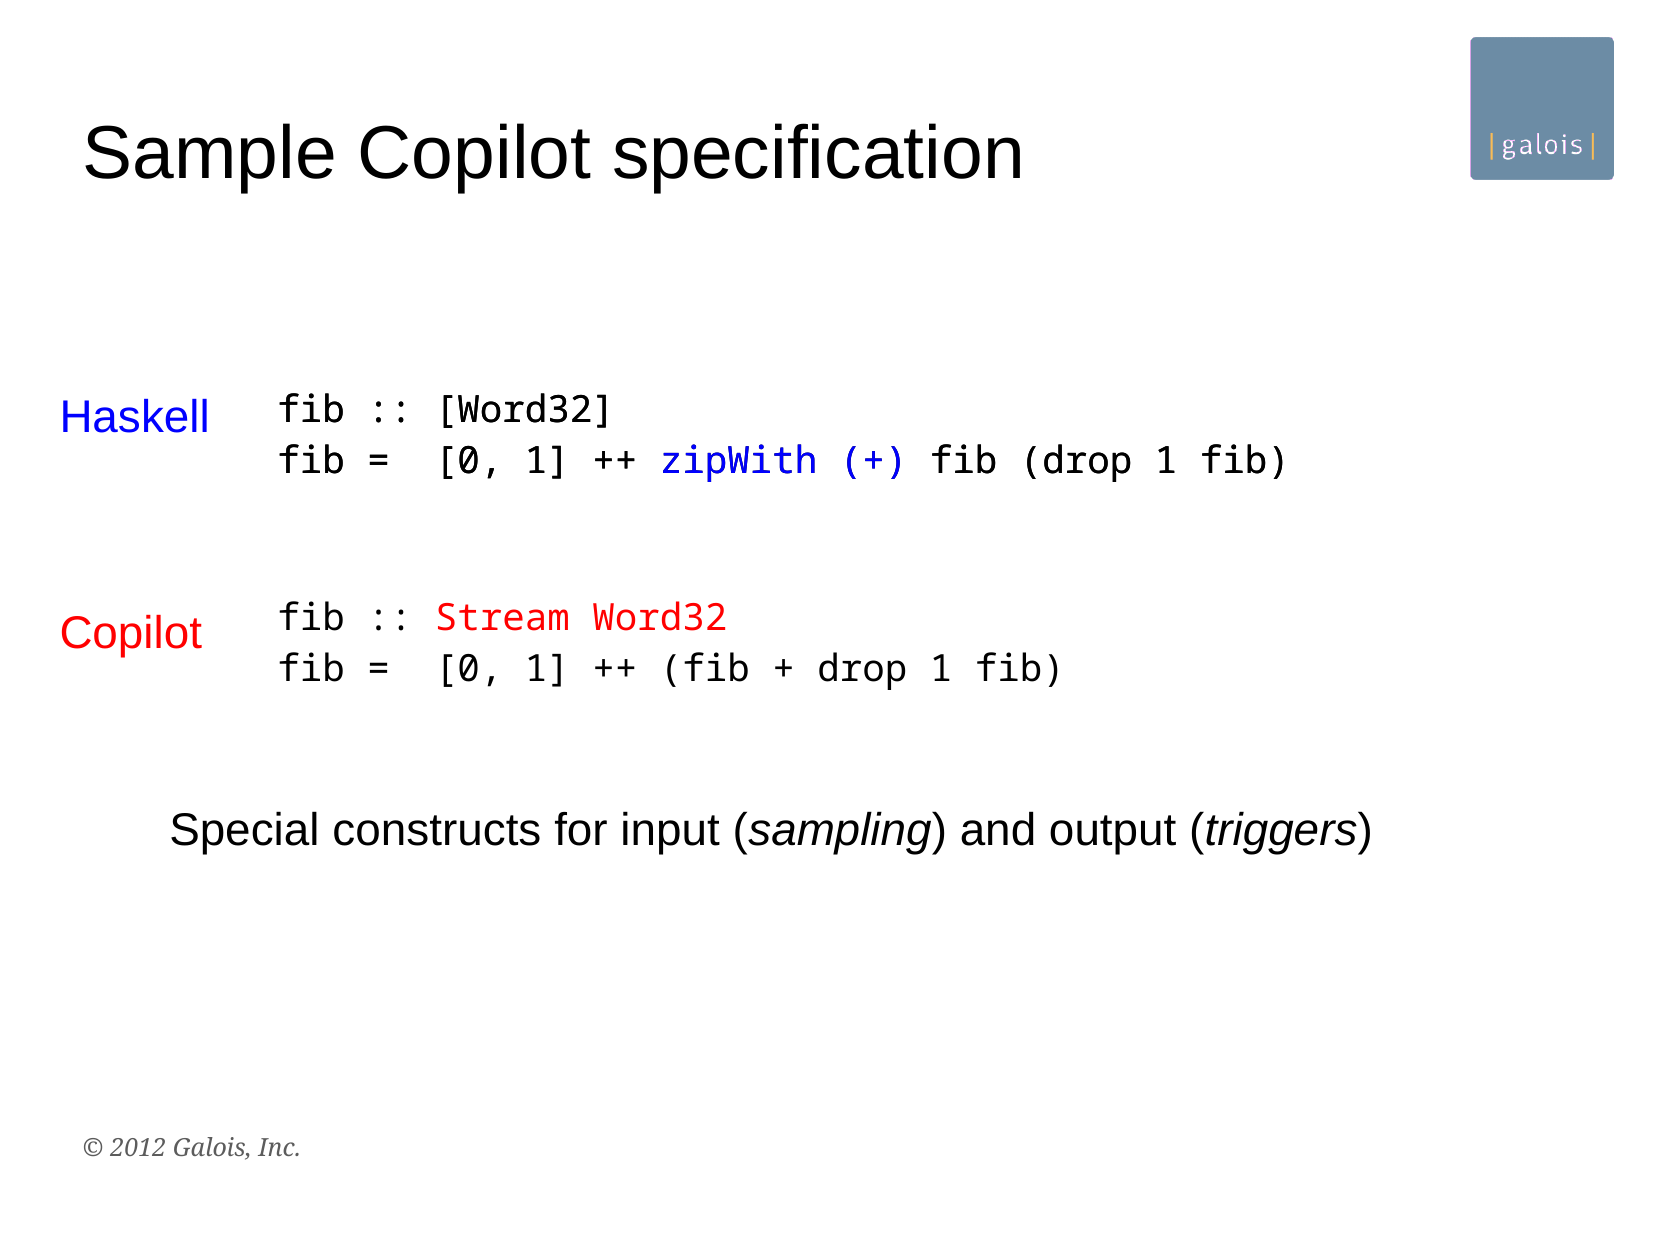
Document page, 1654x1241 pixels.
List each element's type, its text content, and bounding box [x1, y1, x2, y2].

text_box Copilot [44, 600, 218, 667]
picture [1462, 29, 1621, 188]
text_box fib :: [Word32] fib = [0, 1] ++ zipWith (+) fib (drop 1 fib) [262, 375, 1351, 477]
title Sample Copilot specification [82, 56, 1571, 250]
text_box fib :: Stream Word32 fib = [0, 1] ++ (fib + drop 1 fib) [262, 582, 1351, 685]
text_box Haskell [44, 383, 226, 451]
text_box Special constructs for input (sampling) and output (triggers) [154, 796, 1388, 863]
